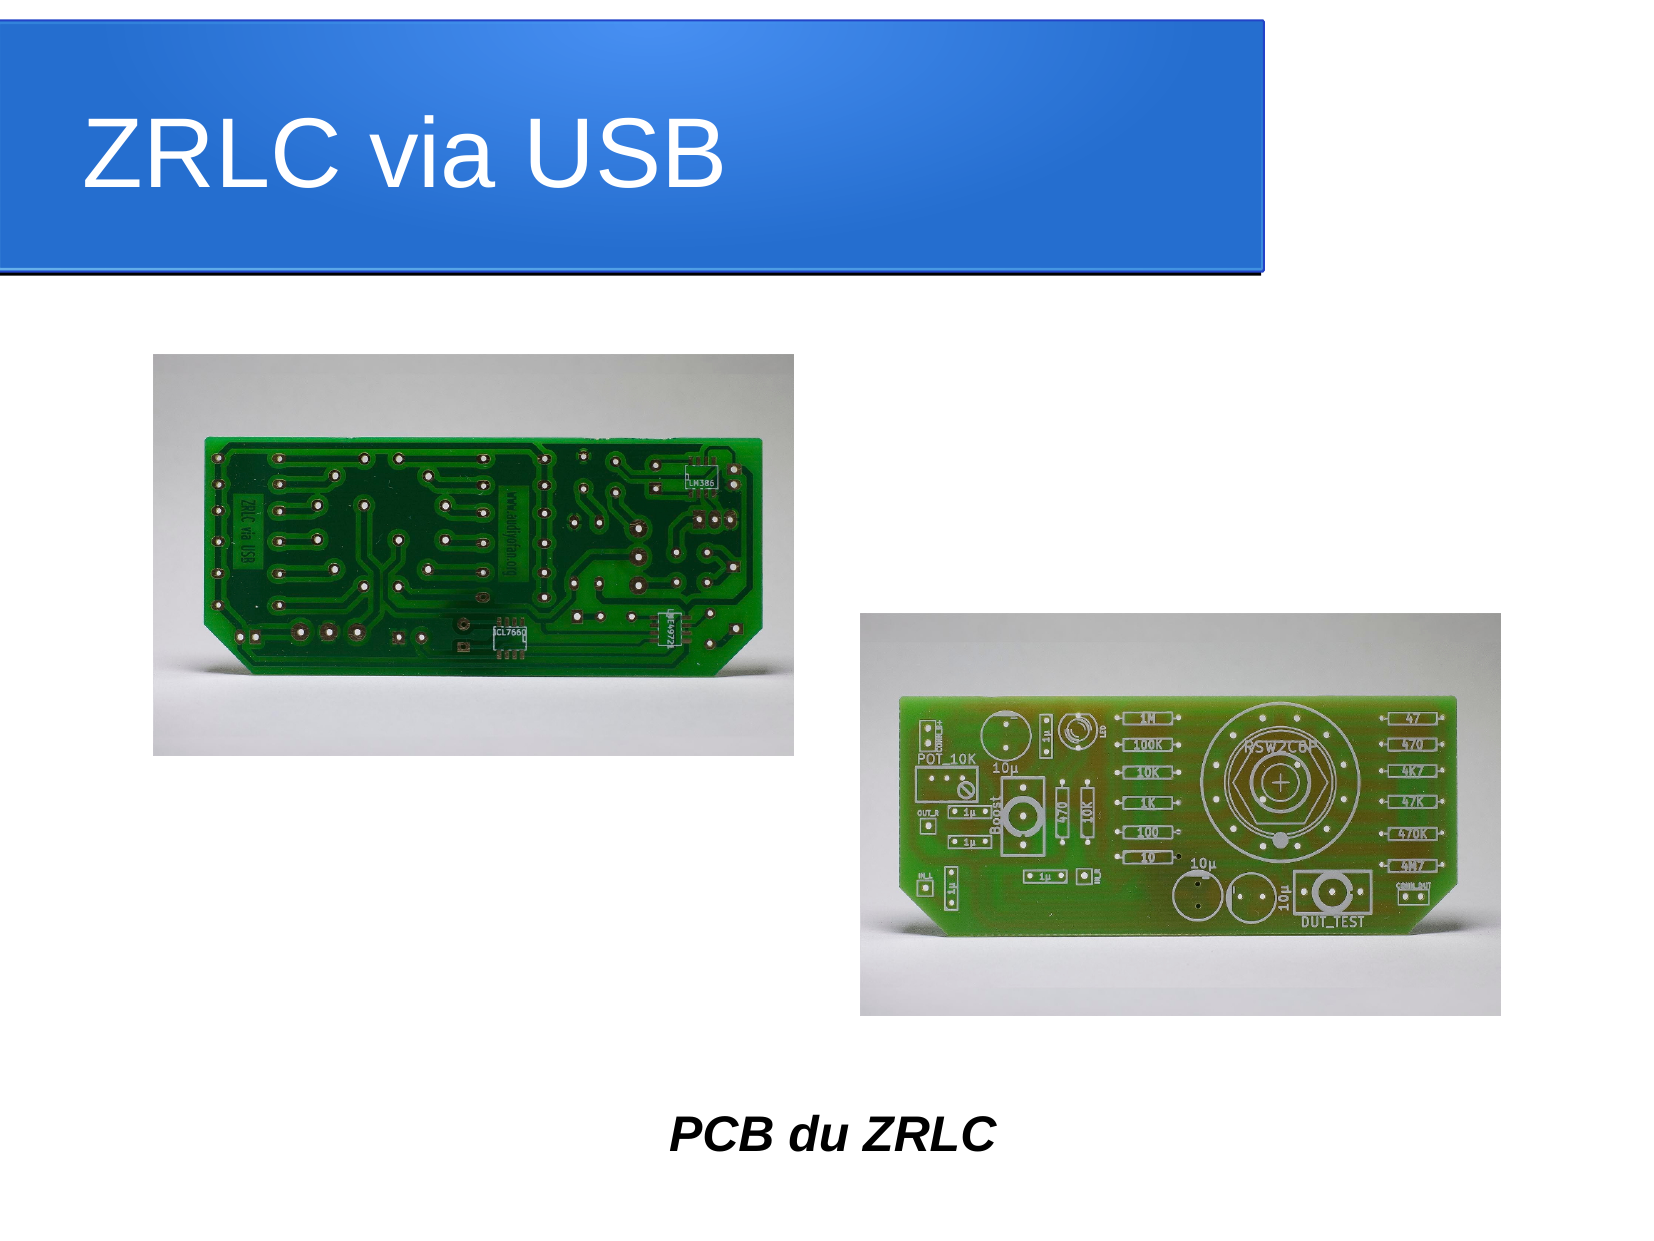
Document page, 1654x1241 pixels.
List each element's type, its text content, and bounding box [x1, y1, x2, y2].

text_box PCB du ZRLC [307, 1098, 1359, 1170]
title ZRLC via USB [82, 49, 1250, 257]
picture [153, 354, 794, 756]
picture [860, 613, 1501, 1016]
